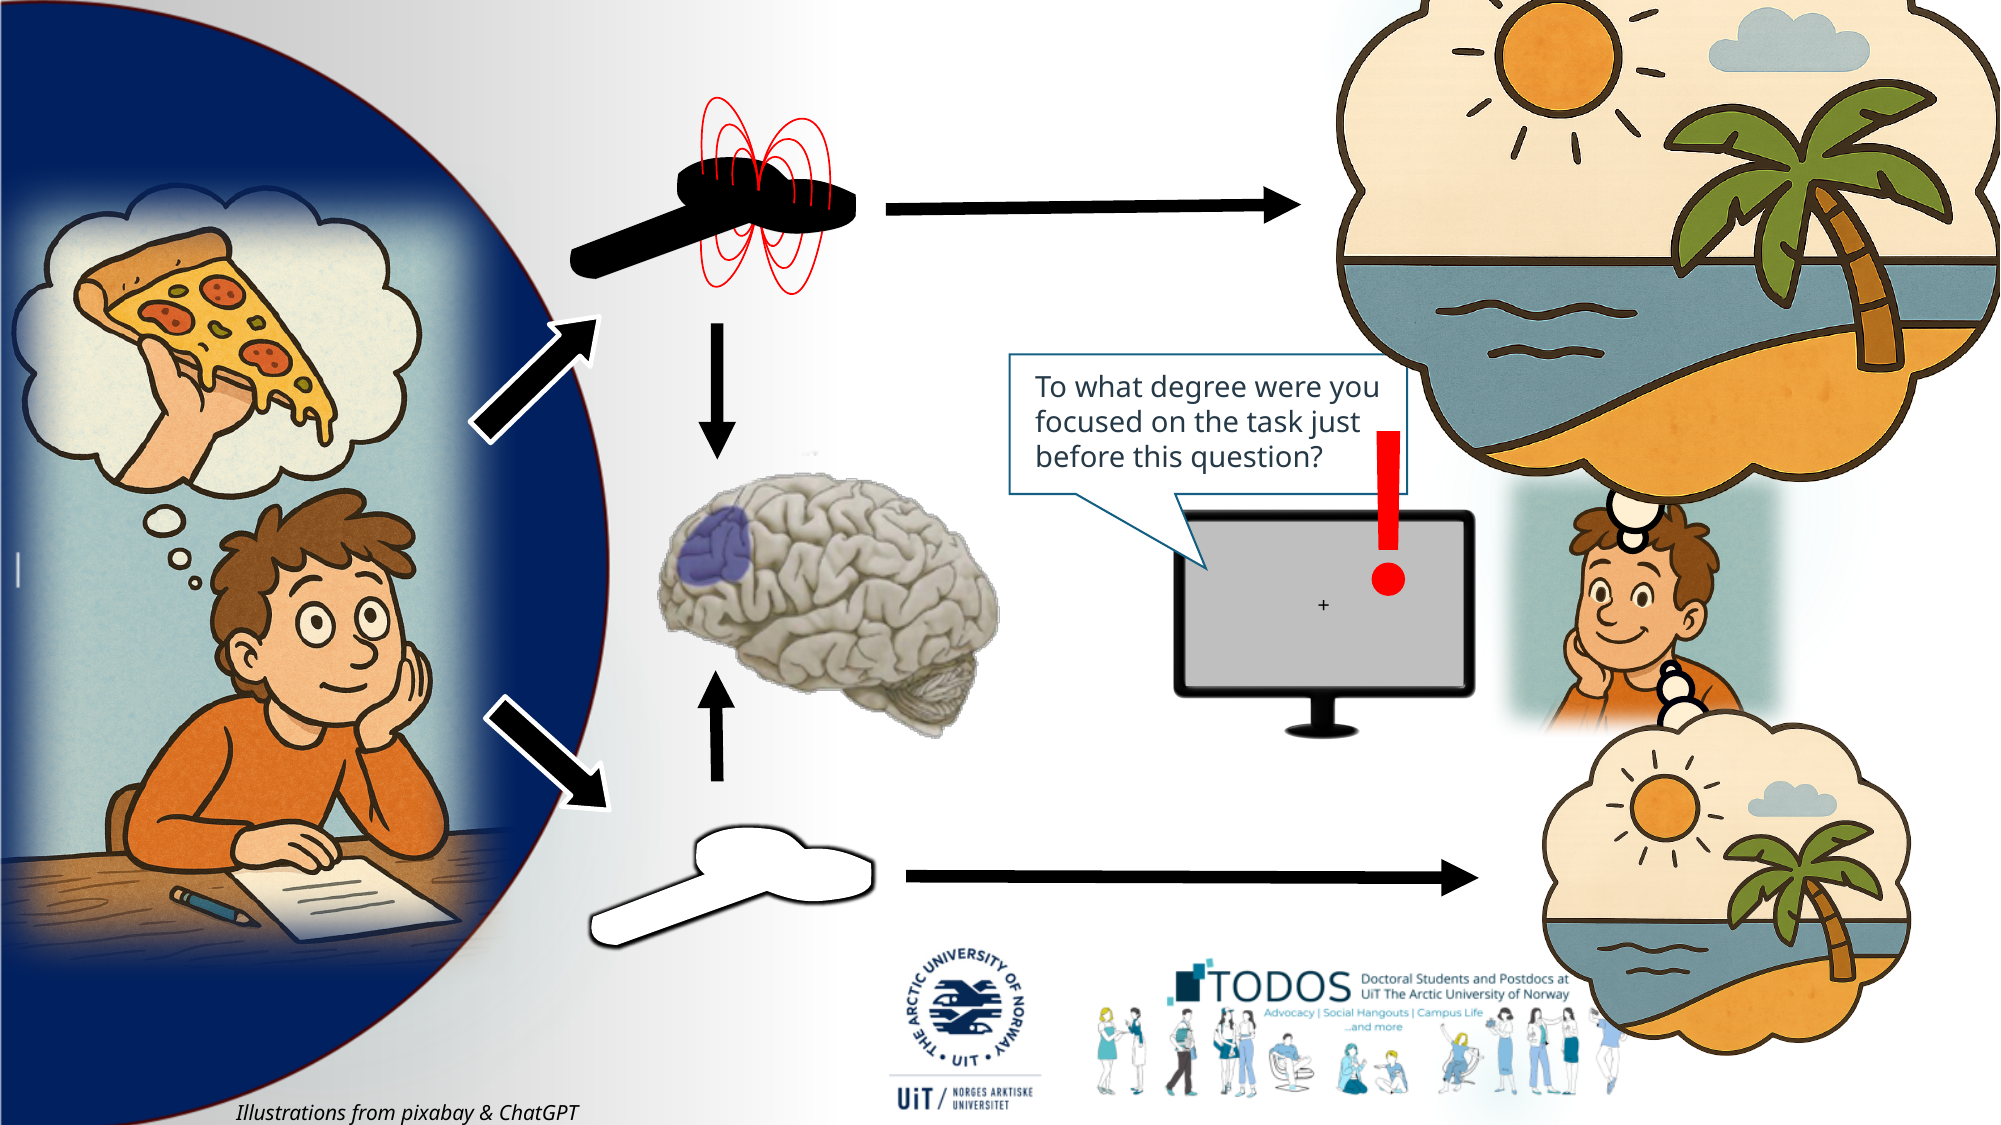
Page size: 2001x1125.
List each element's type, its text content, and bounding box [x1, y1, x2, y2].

text_box [1009, 482, 1191, 560]
text_box To what degree were you focused on the task just before this question? [990, 361, 1191, 482]
text_box Illustrations from pixabay & ChatGPT [221, 1092, 593, 1125]
text_box [1659, 662, 1693, 699]
picture [0, 0, 2001, 1125]
text_box [485, 696, 610, 811]
text_box [469, 316, 600, 443]
text_box [1009, 354, 1191, 361]
